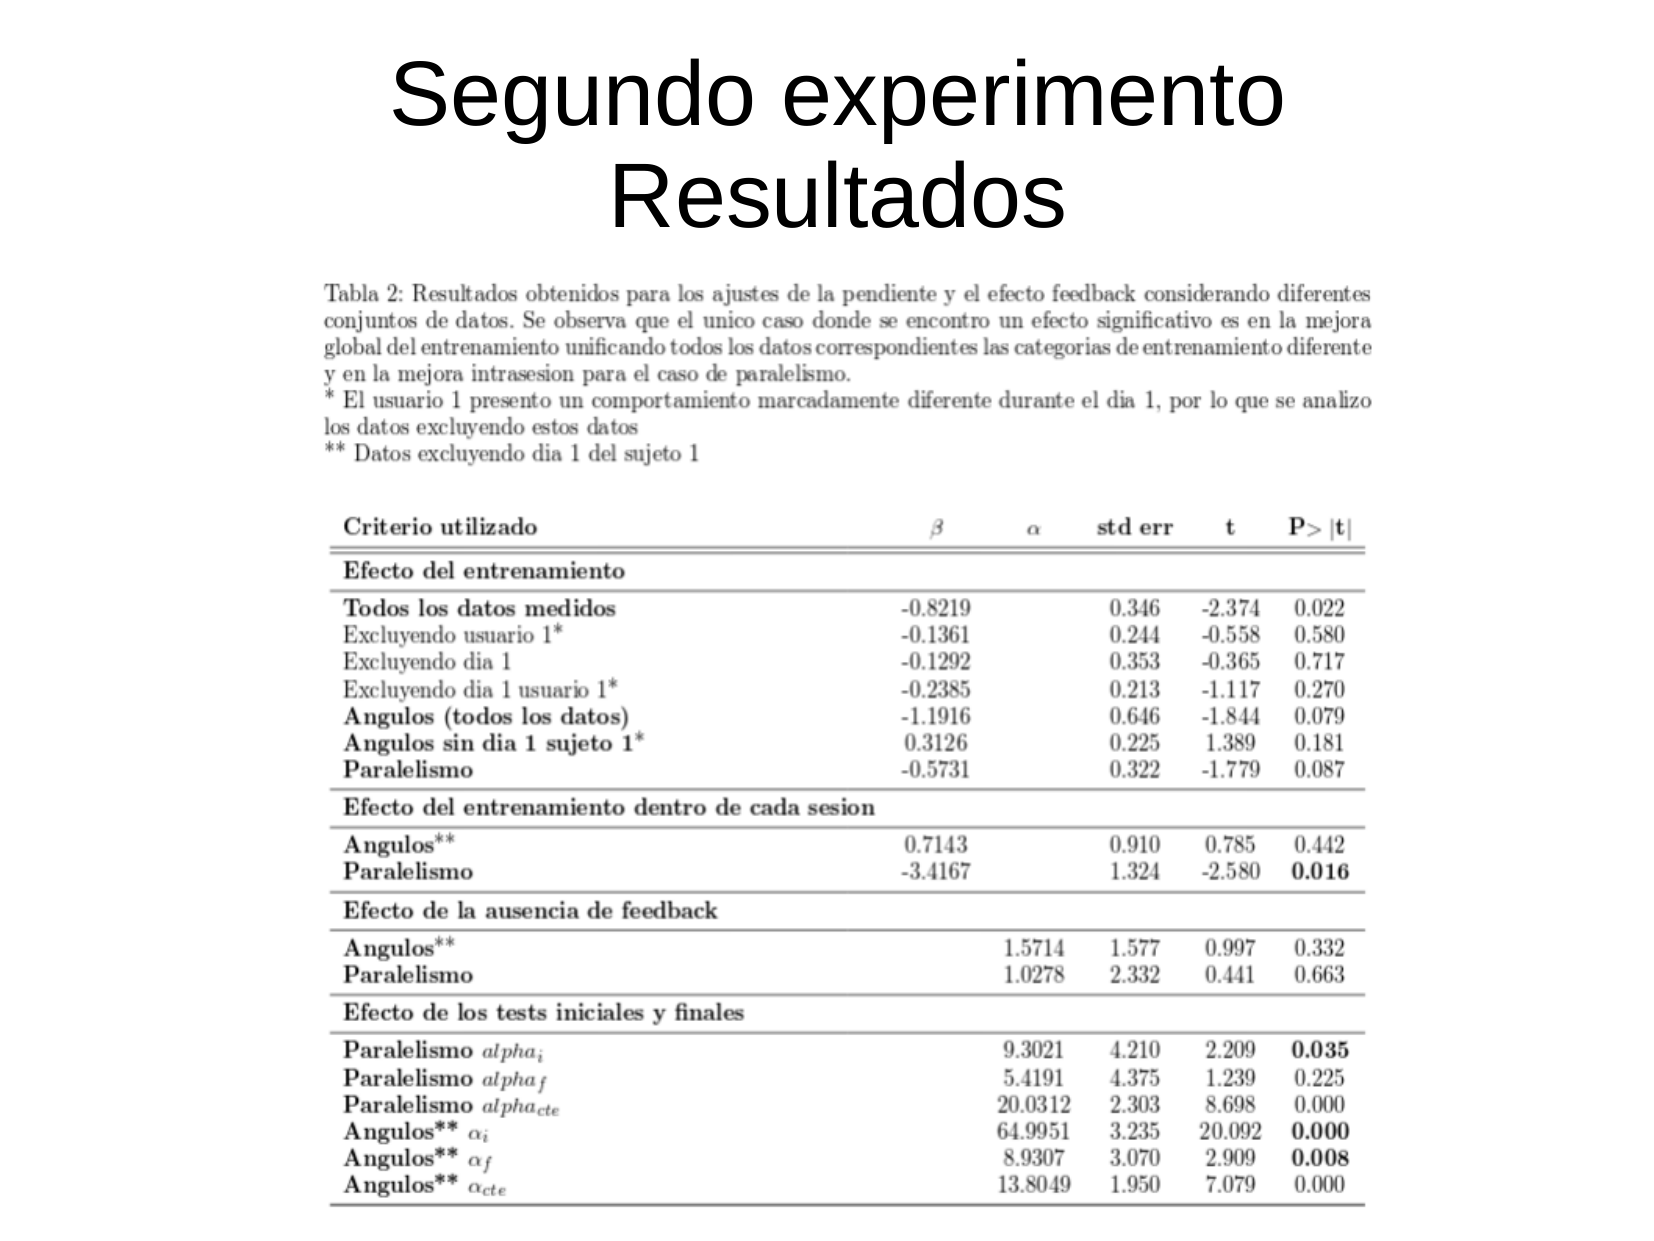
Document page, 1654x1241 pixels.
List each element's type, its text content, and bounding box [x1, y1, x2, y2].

title Segundo experimento Resultados [94, 40, 1583, 249]
picture [307, 259, 1403, 1240]
